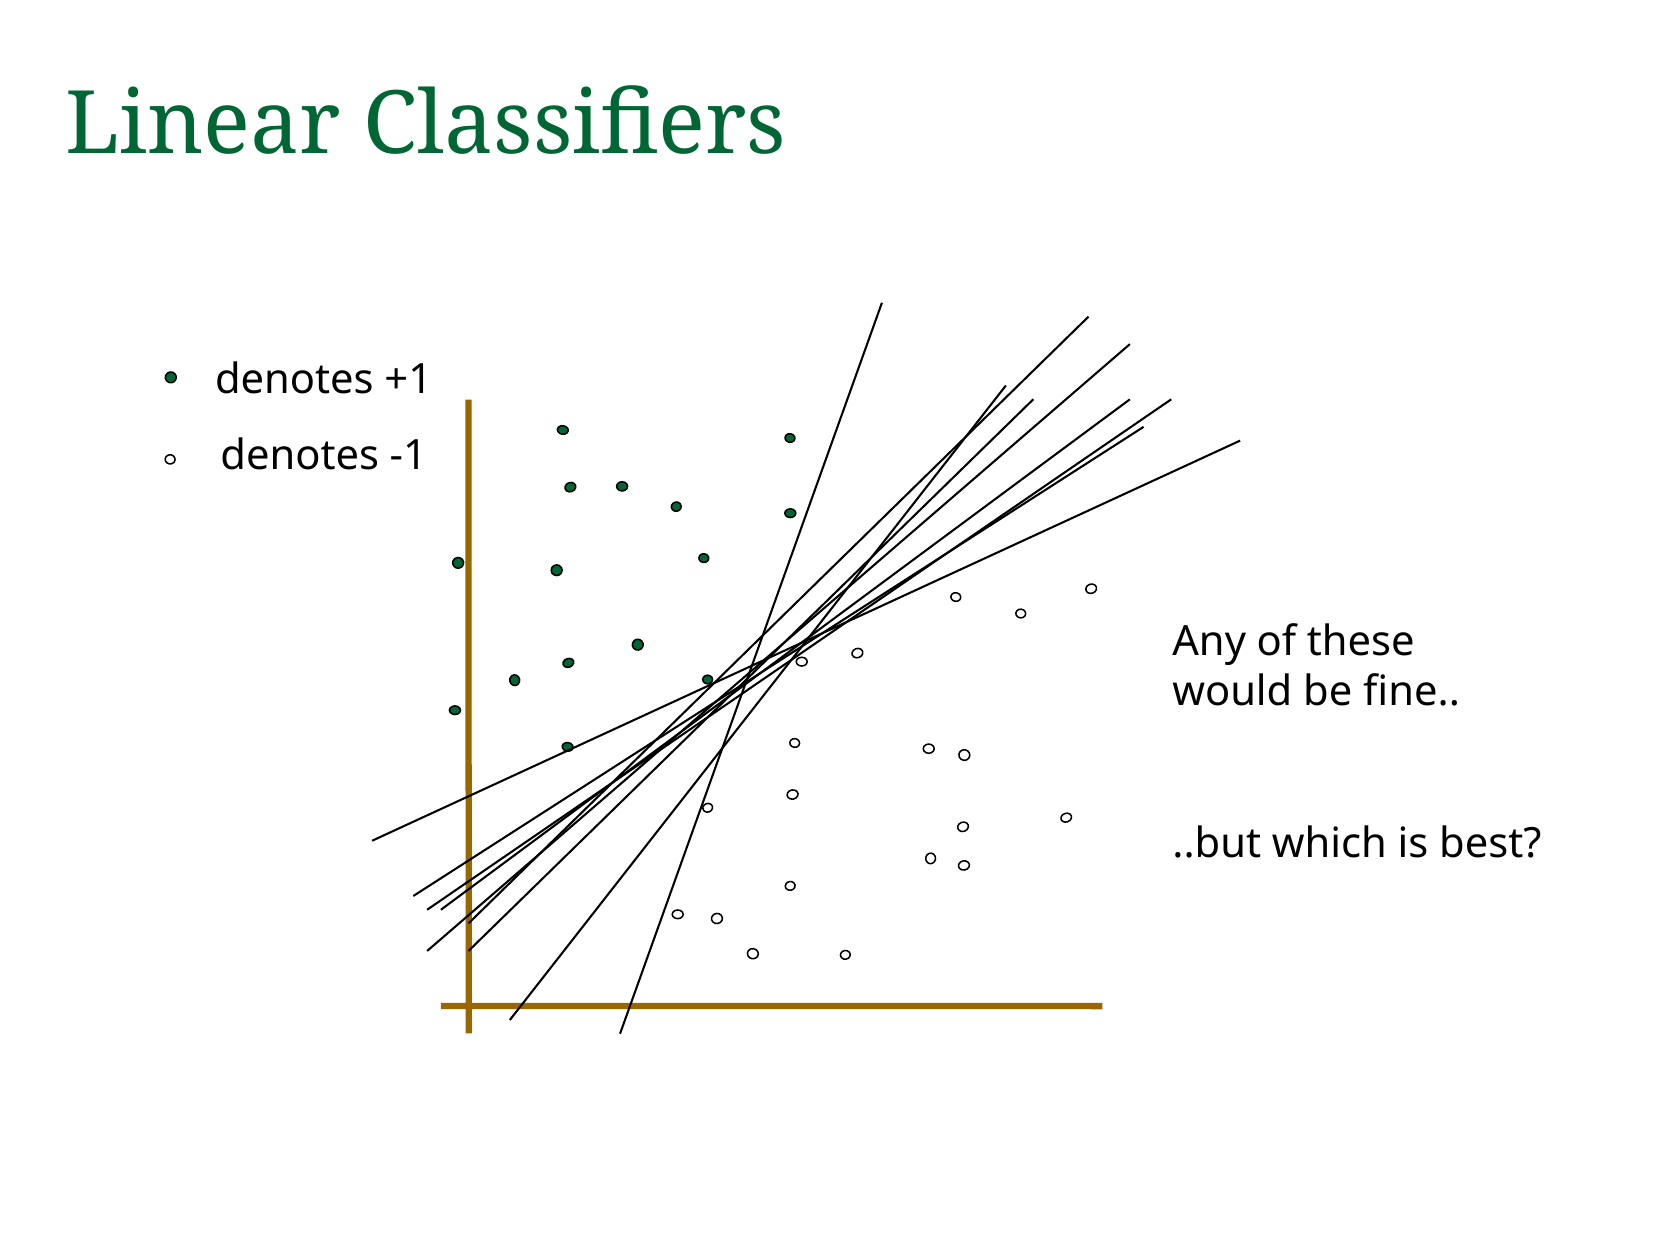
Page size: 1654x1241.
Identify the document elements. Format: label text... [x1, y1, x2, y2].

text_box [632, 639, 644, 651]
text_box [852, 648, 863, 658]
text_box [711, 913, 723, 924]
text_box [958, 749, 970, 761]
text_box [785, 881, 796, 891]
text_box [563, 658, 574, 668]
text_box [957, 822, 969, 832]
text_box [796, 657, 808, 667]
text_box [616, 481, 628, 491]
text_box [165, 372, 177, 383]
text_box Linear Classifiers [27, 55, 869, 180]
text_box [165, 454, 176, 464]
text_box [950, 592, 961, 602]
text_box [925, 853, 936, 864]
text_box [1085, 584, 1097, 594]
text_box [449, 705, 461, 715]
text_box [703, 803, 713, 813]
text_box [785, 433, 795, 443]
text_box [1061, 813, 1072, 823]
text_box [702, 675, 713, 684]
text_box [789, 738, 800, 748]
text_box [551, 564, 563, 576]
text_box denotes +1 denotes -1 [151, 344, 497, 486]
text_box [784, 508, 796, 518]
text_box [452, 557, 464, 569]
text_box [562, 742, 573, 750]
text_box Any of these would be fine.. ..but which is best? [1157, 606, 1558, 874]
text_box [747, 948, 759, 959]
text_box [958, 860, 970, 871]
text_box [565, 482, 576, 492]
text_box [1015, 609, 1026, 618]
text_box [672, 909, 684, 919]
text_box [698, 553, 709, 563]
text_box [671, 502, 682, 512]
text_box [840, 950, 851, 960]
text_box [557, 425, 569, 435]
text_box [509, 674, 520, 686]
text_box [923, 744, 935, 754]
text_box [787, 789, 799, 800]
